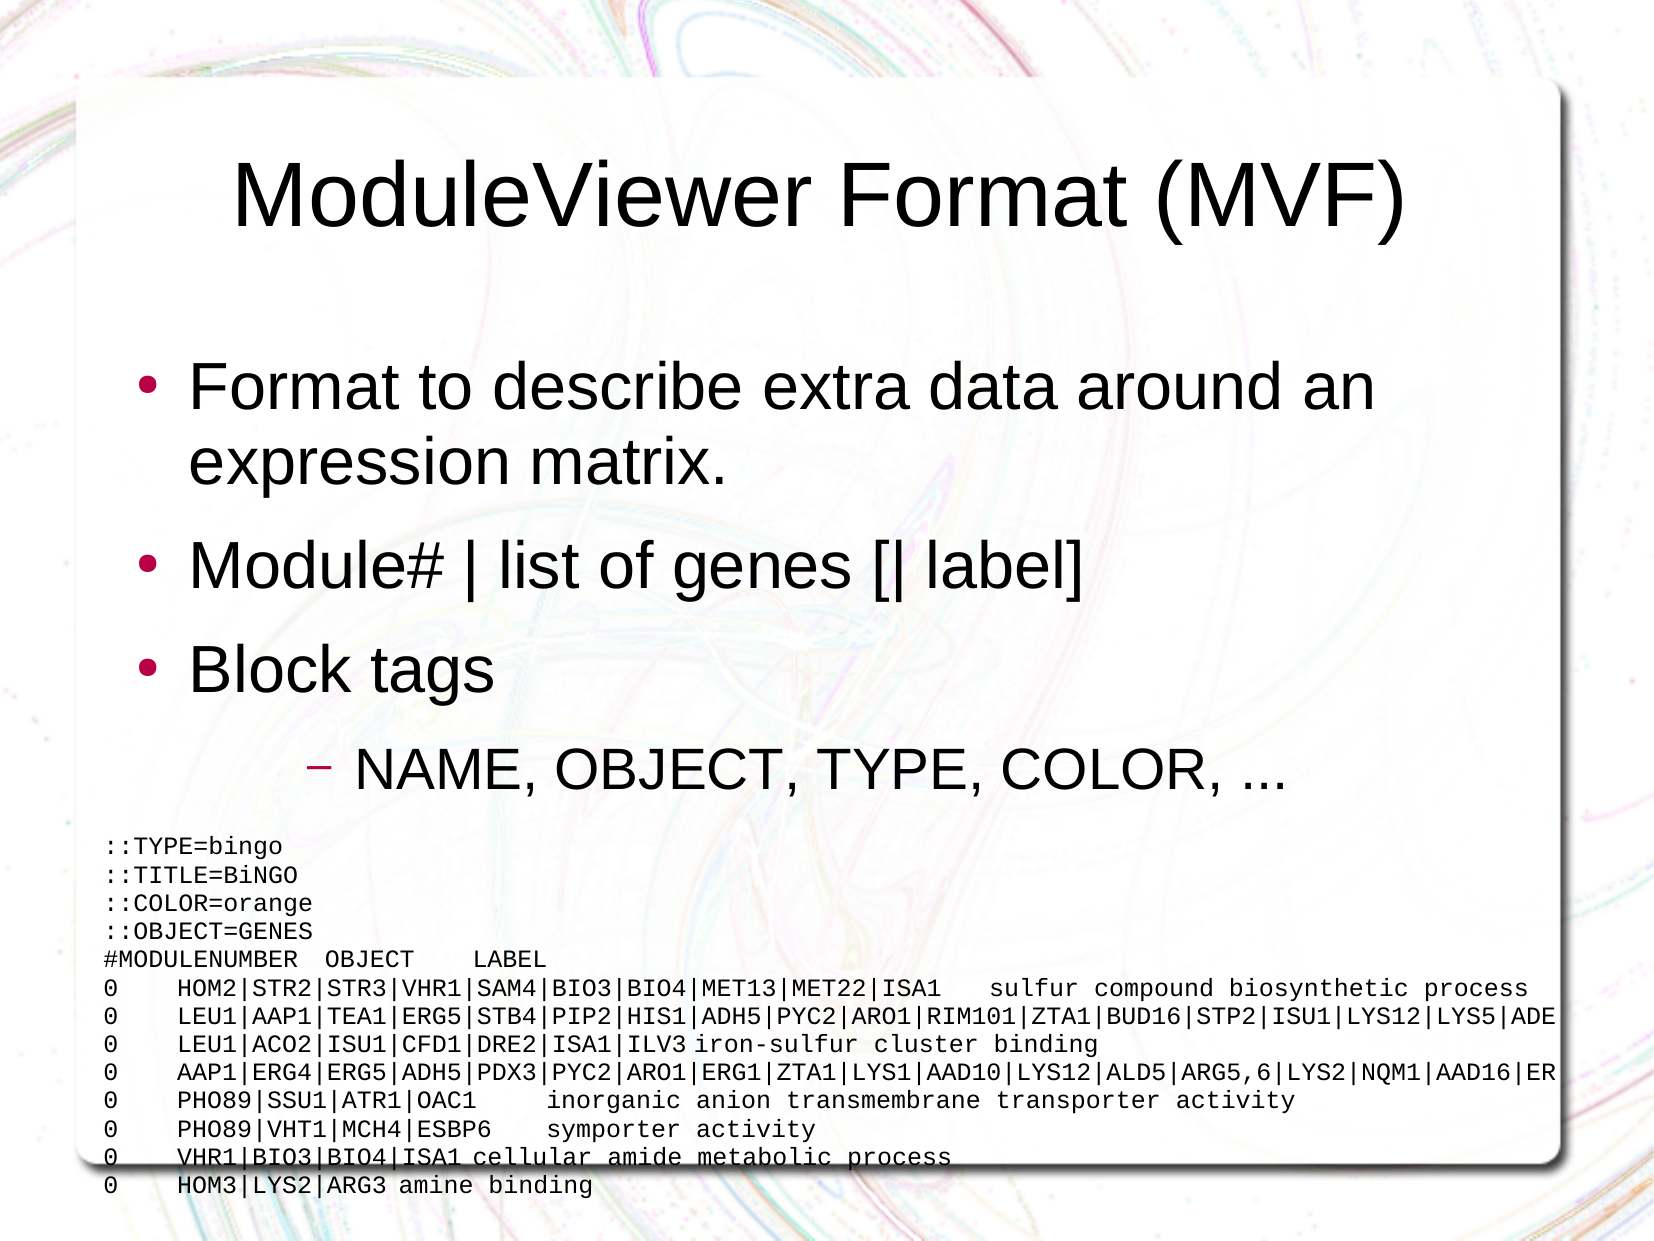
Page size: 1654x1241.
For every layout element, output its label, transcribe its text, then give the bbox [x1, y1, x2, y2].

picture [0, 0, 1654, 1241]
list Format to describe extra data around an expression matrix. Module# | list of genes [| label] Block tags NAME, OBJECT, TYPE, COLOR, ... [118, 349, 1506, 826]
title ModuleViewer Format (MVF) [76, 90, 1565, 298]
text_box ::TYPE=bingo ::TITLE=BiNGO ::COLOR=orange ::OBJECT=GENES #MODULENUMBER OBJECT LABEL 0 HOM2|STR2|STR3|VHR1|SAM4|BIO3|BIO4|MET13|MET22|ISA1 sulfur compound biosynthetic process 0 LEU1|AAP1|TEA1|ERG5|STB4|PIP2|HIS1|ADH5|PYC2|ARO1|RIM101|ZTA1|BUD16|STP2|ISU1|LYS12|LYS5|ADE 0 LEU1|ACO2|ISU1|CFD1|DRE2|ISA1|ILV3 iron-sulfur cluster binding 0 AAP1|ERG4|ERG5|ADH5|PDX3|PYC2|ARO1|ERG1|ZTA1|LYS1|AAD10|LYS12|ALD5|ARG5,6|LYS2|NQM1|AAD16|ER 0 PHO89|SSU1|ATR1|OAC1 inorganic anion transmembrane transporter activity 0 PHO89|VHT1|MCH4|ESBP6 symporter activity 0 VHR1|BIO3|BIO4|ISA1 cellular amide metabolic process 0 HOM3|LYS2|ARG3 amine binding [88, 826, 1654, 1209]
